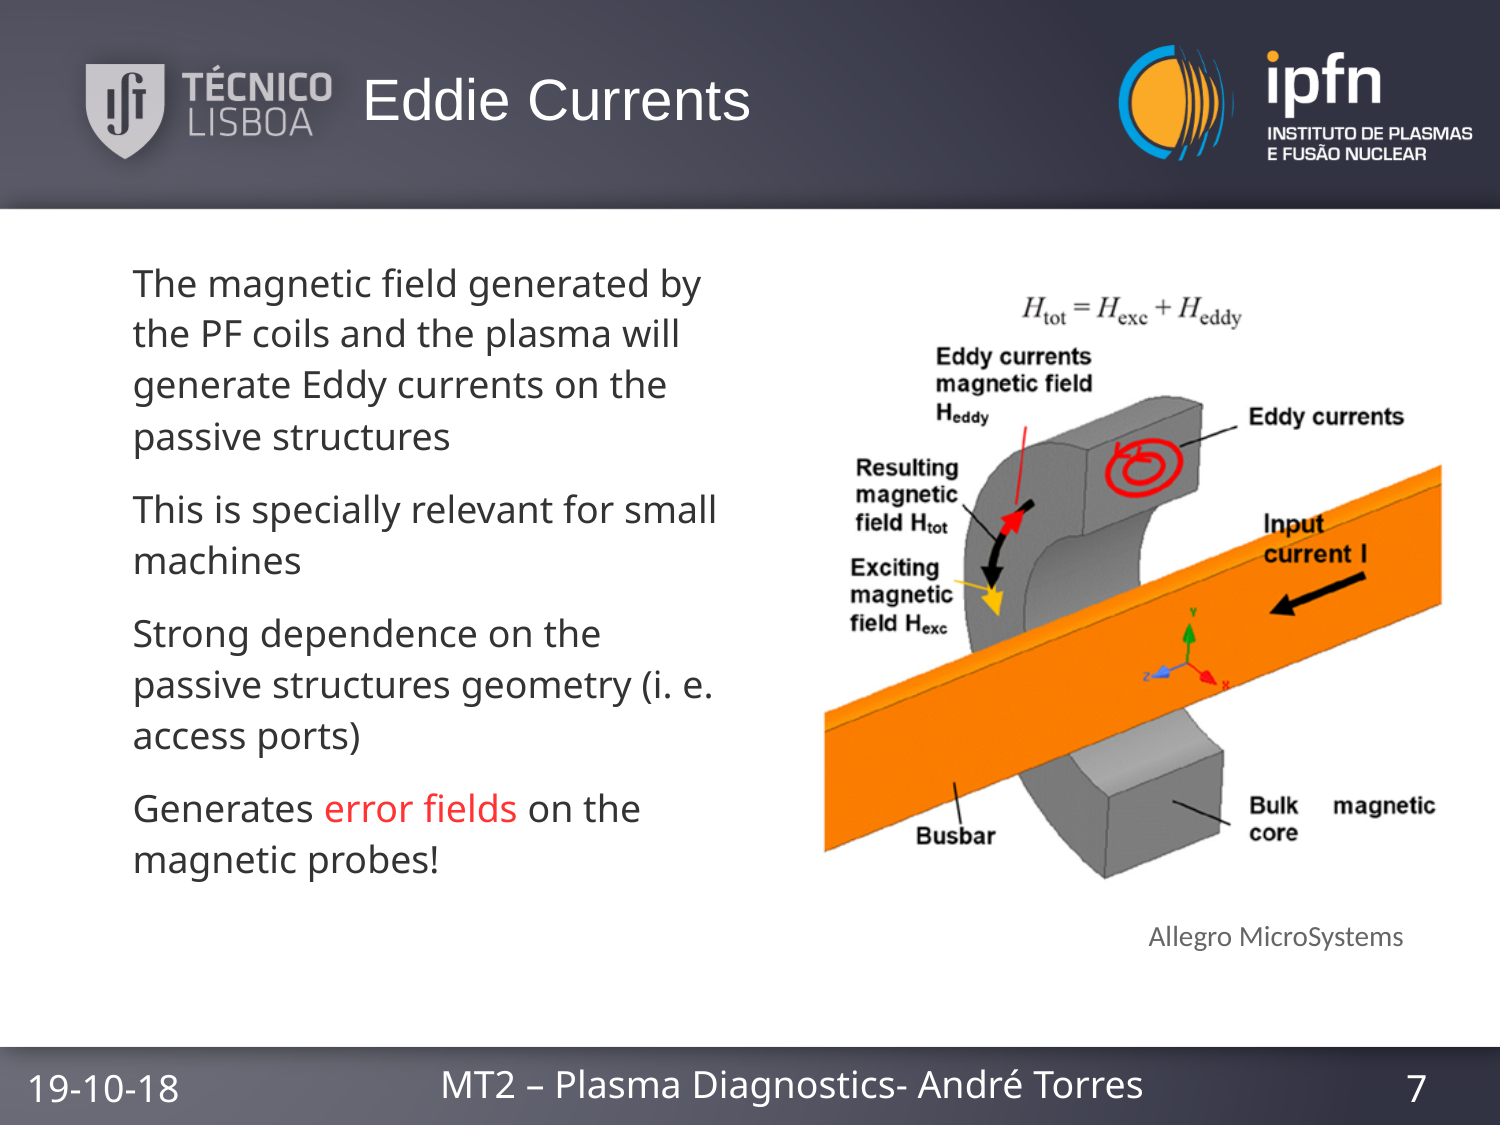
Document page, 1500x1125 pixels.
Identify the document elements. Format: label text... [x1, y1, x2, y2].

title Eddie Currents [362, 23, 1087, 178]
text_box Allegro MicroSystems [1133, 909, 1500, 1125]
picture [0, 0, 1500, 1125]
list The magnetic field generated by the PF coils and the plasma will generate Eddy currents on the passive structures This is specially relevant for small machines Strong dependence on the passive structures geometry (i. e. access ports) Generates error fields on the magnetic probes! [61, 257, 721, 910]
